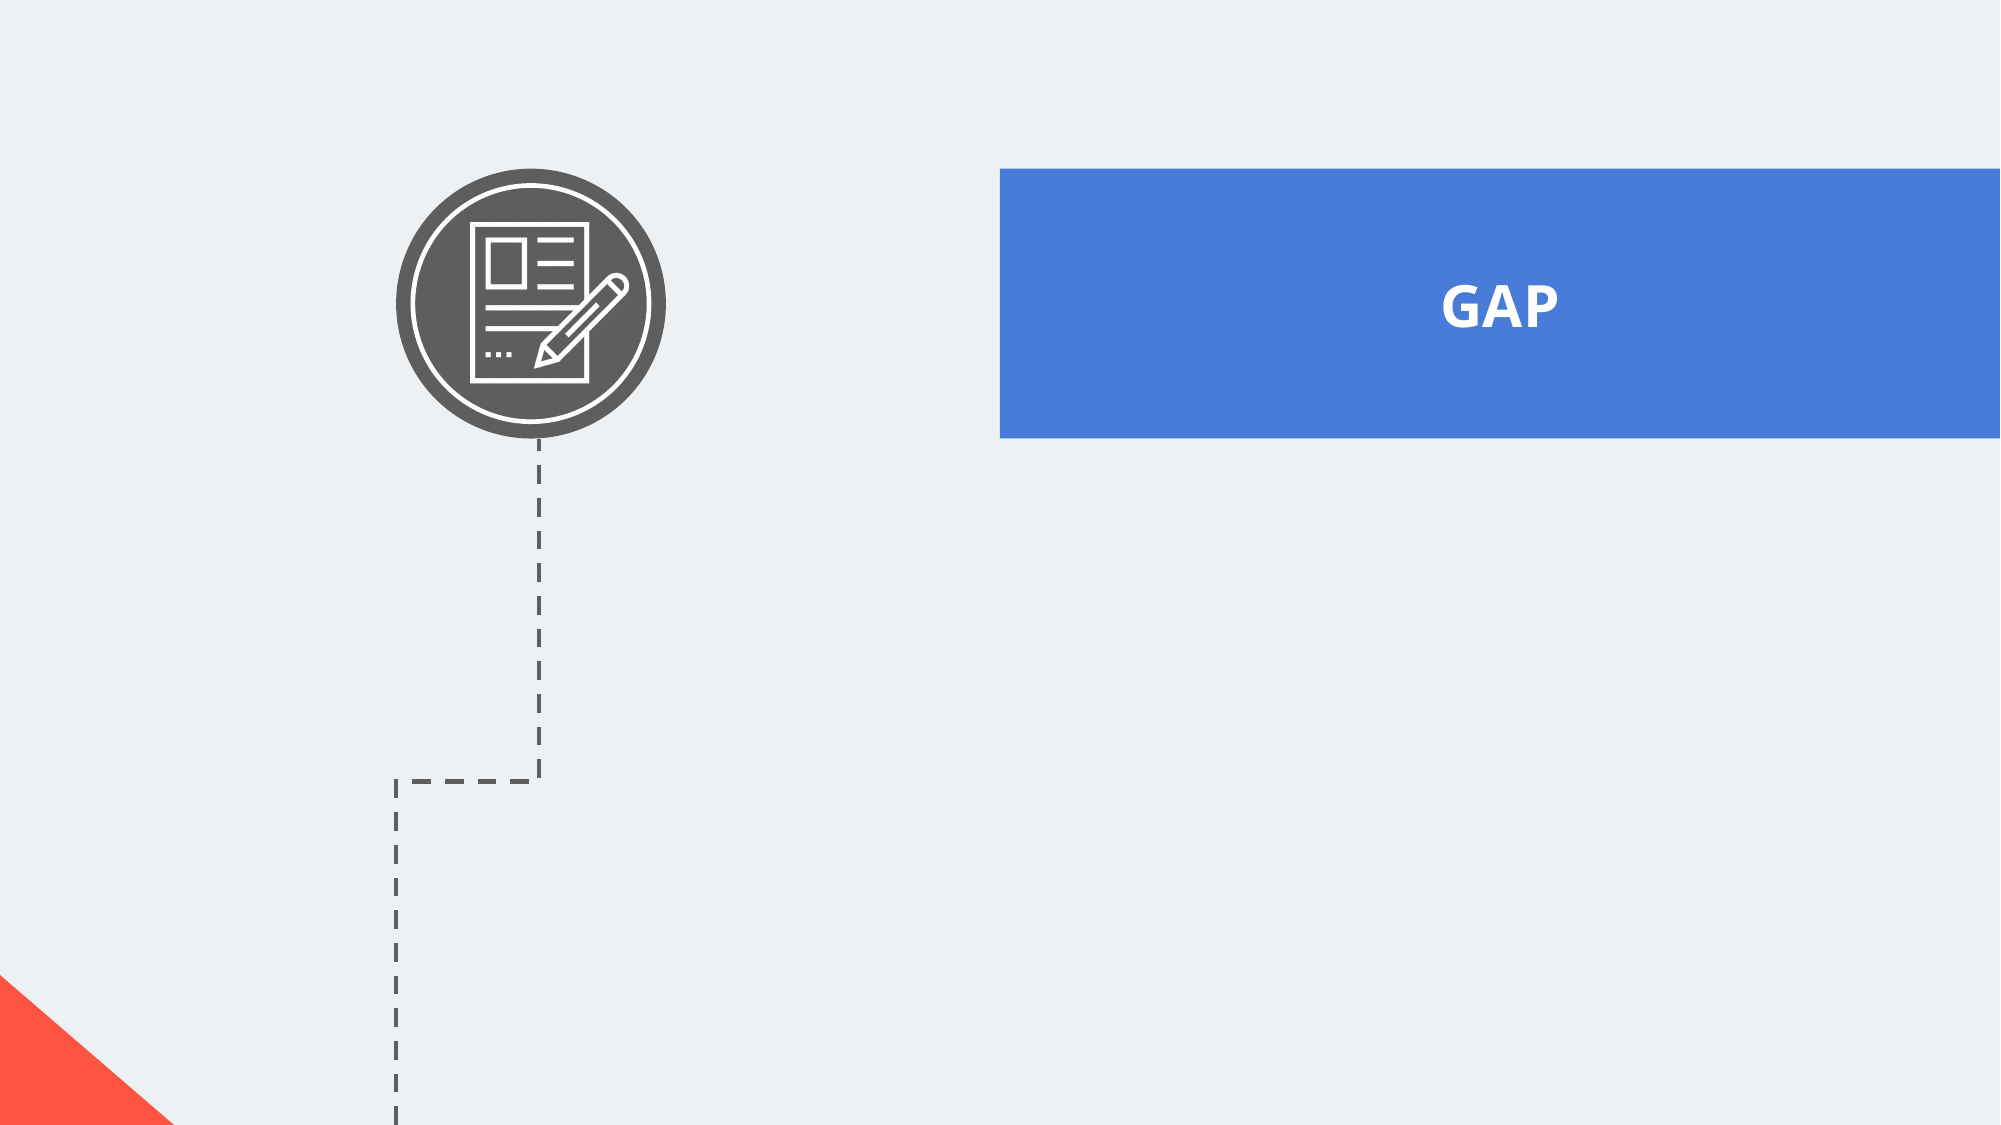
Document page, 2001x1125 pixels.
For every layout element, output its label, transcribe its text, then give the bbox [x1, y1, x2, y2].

text_box GAP [999, 168, 2000, 439]
picture [455, 222, 644, 386]
text_box [396, 168, 639, 439]
text_box [0, 974, 174, 1125]
text_box [644, 229, 666, 378]
